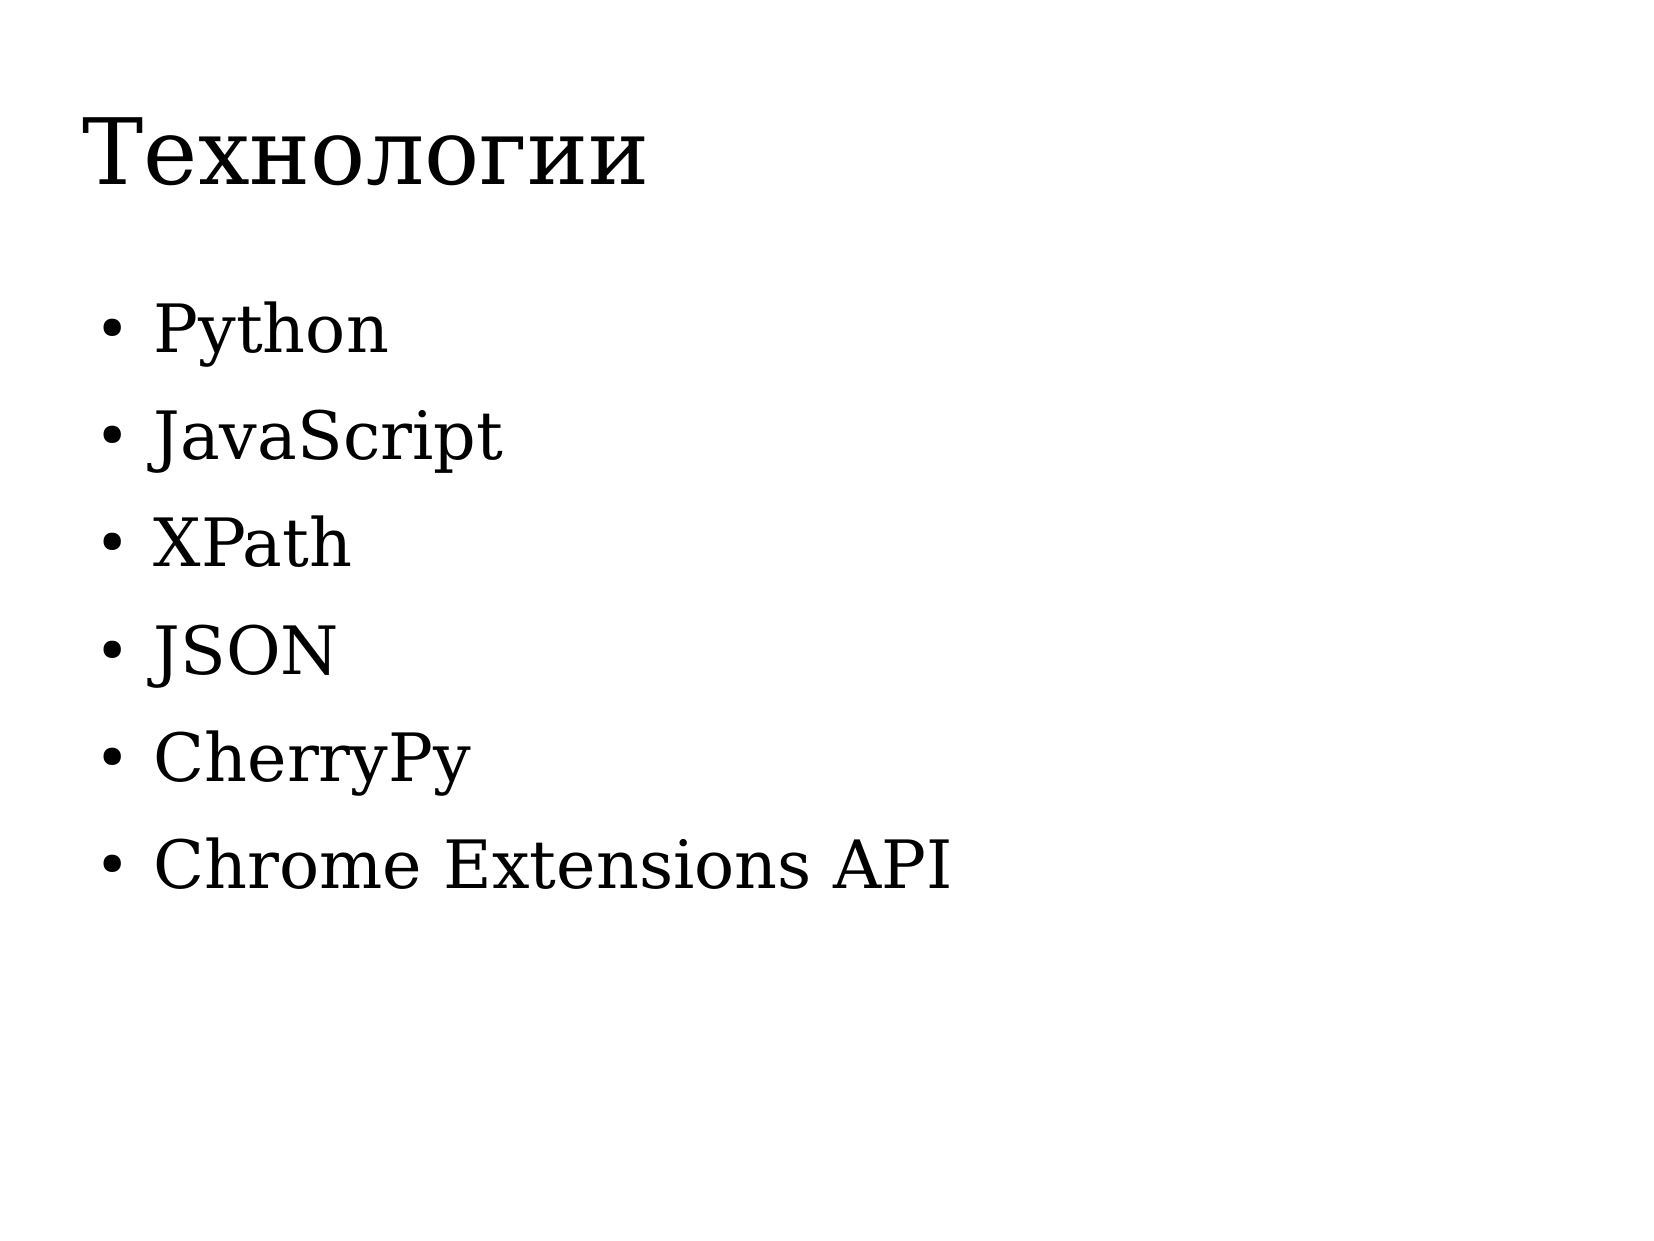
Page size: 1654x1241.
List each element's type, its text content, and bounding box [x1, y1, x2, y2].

list Python JavaScript XPath JSON CherryPy Chrome Extensions API [82, 290, 1571, 1010]
title Технологии [82, 49, 1571, 257]
